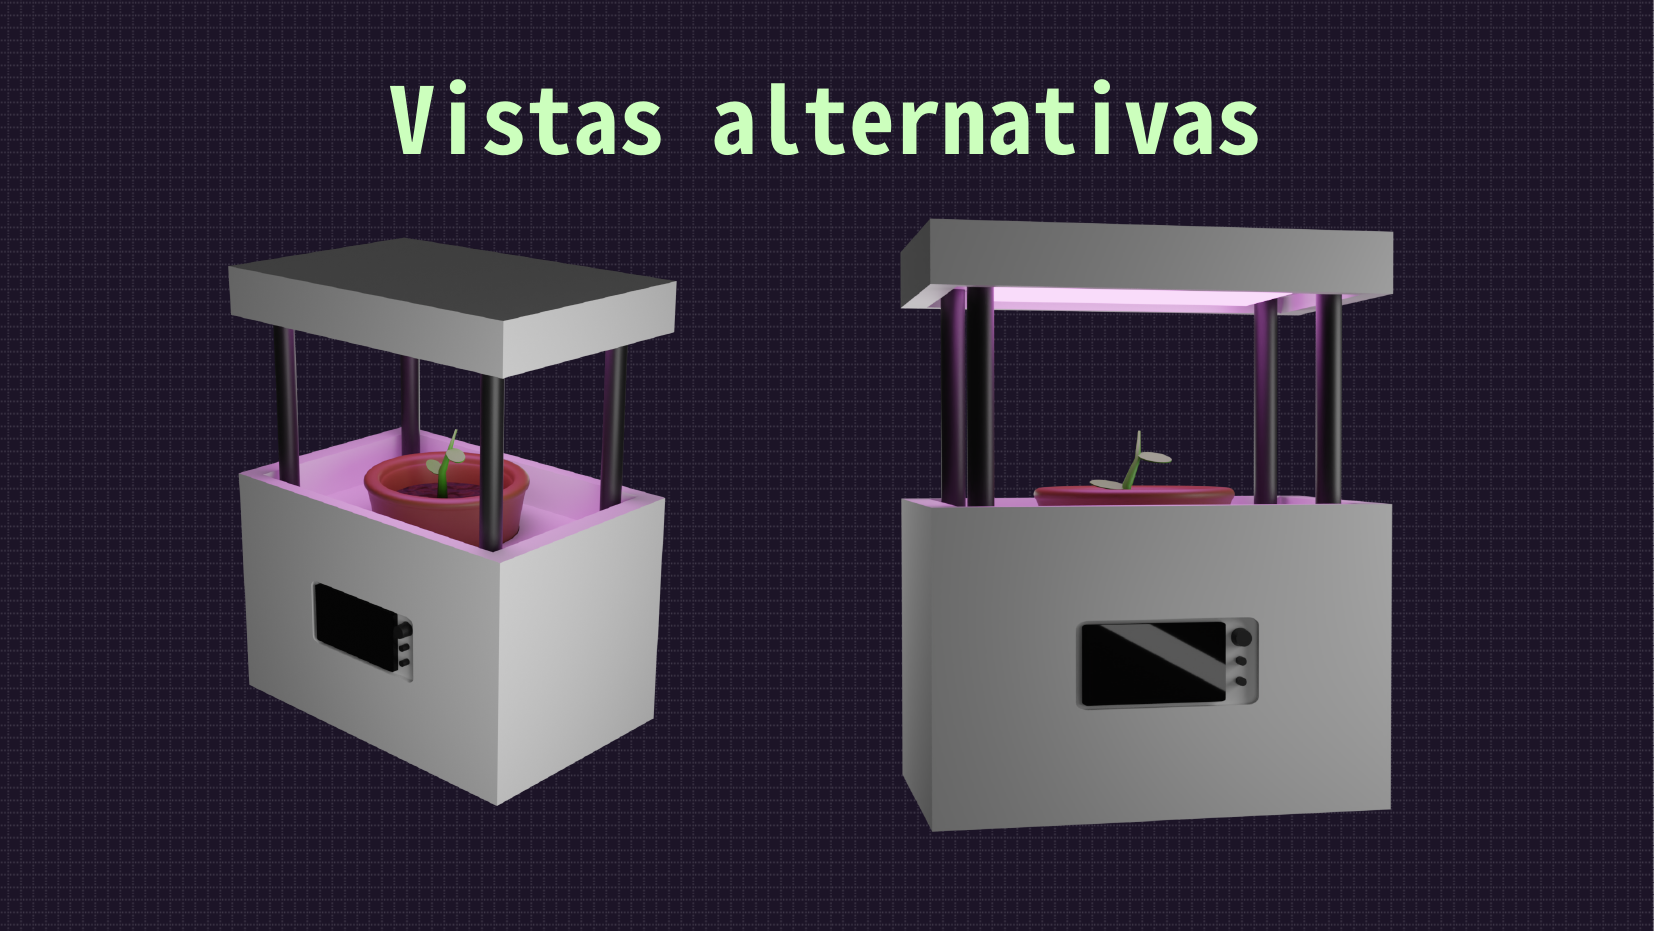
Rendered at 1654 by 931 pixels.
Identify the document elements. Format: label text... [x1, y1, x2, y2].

title Vistas alternativas [82, 37, 1571, 193]
picture [0, 0, 1654, 931]
